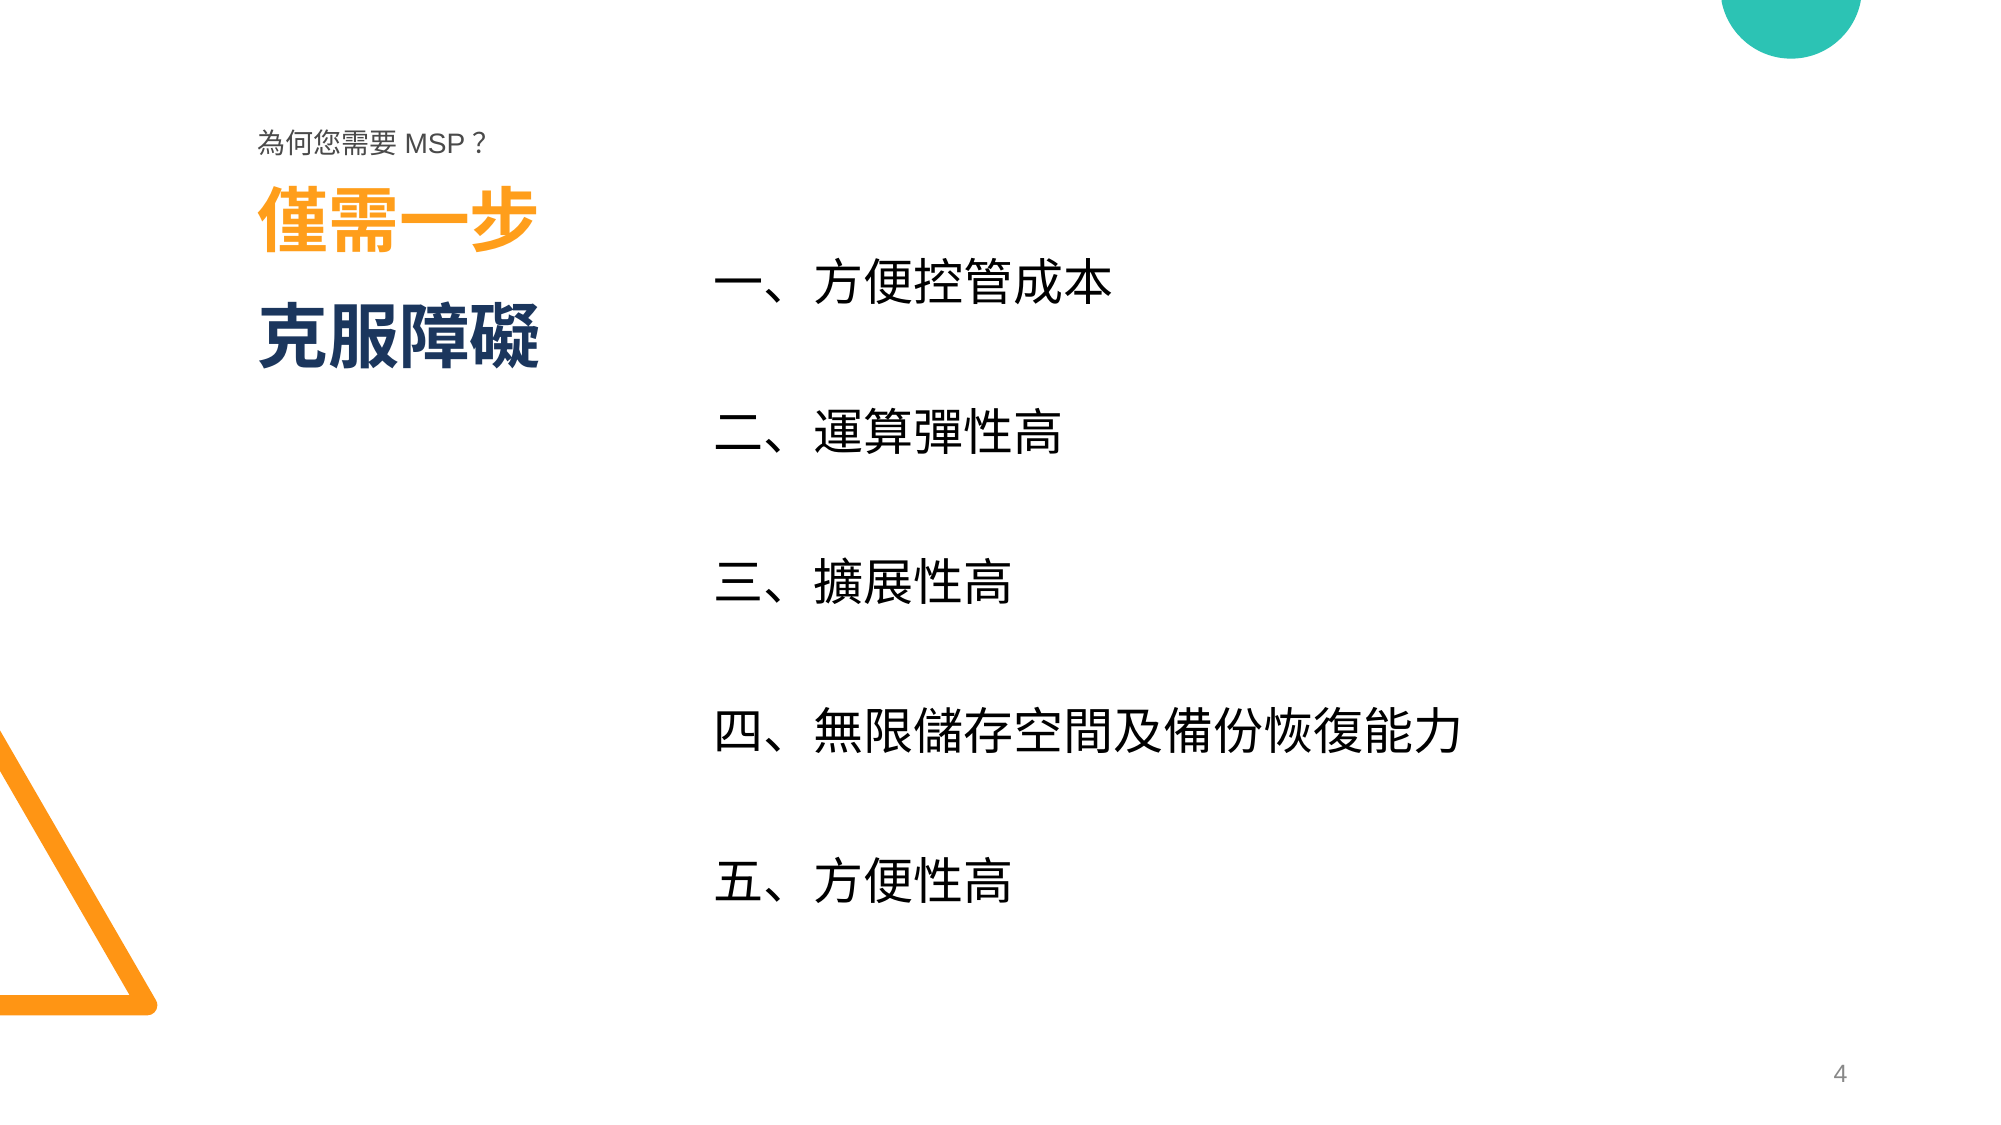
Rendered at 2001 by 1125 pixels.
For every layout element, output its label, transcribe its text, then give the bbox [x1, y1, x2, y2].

text_box 為何您需要MSP？ 僅需一步 克服障礙 [242, 97, 735, 393]
slide_number 1 [1412, 1042, 1863, 1103]
text_box 一、方便控管成本 二、運算彈性高 三、擴展性高 四、無限儲存空間及備份恢復能力 五、方便性高 [698, 249, 1730, 1015]
